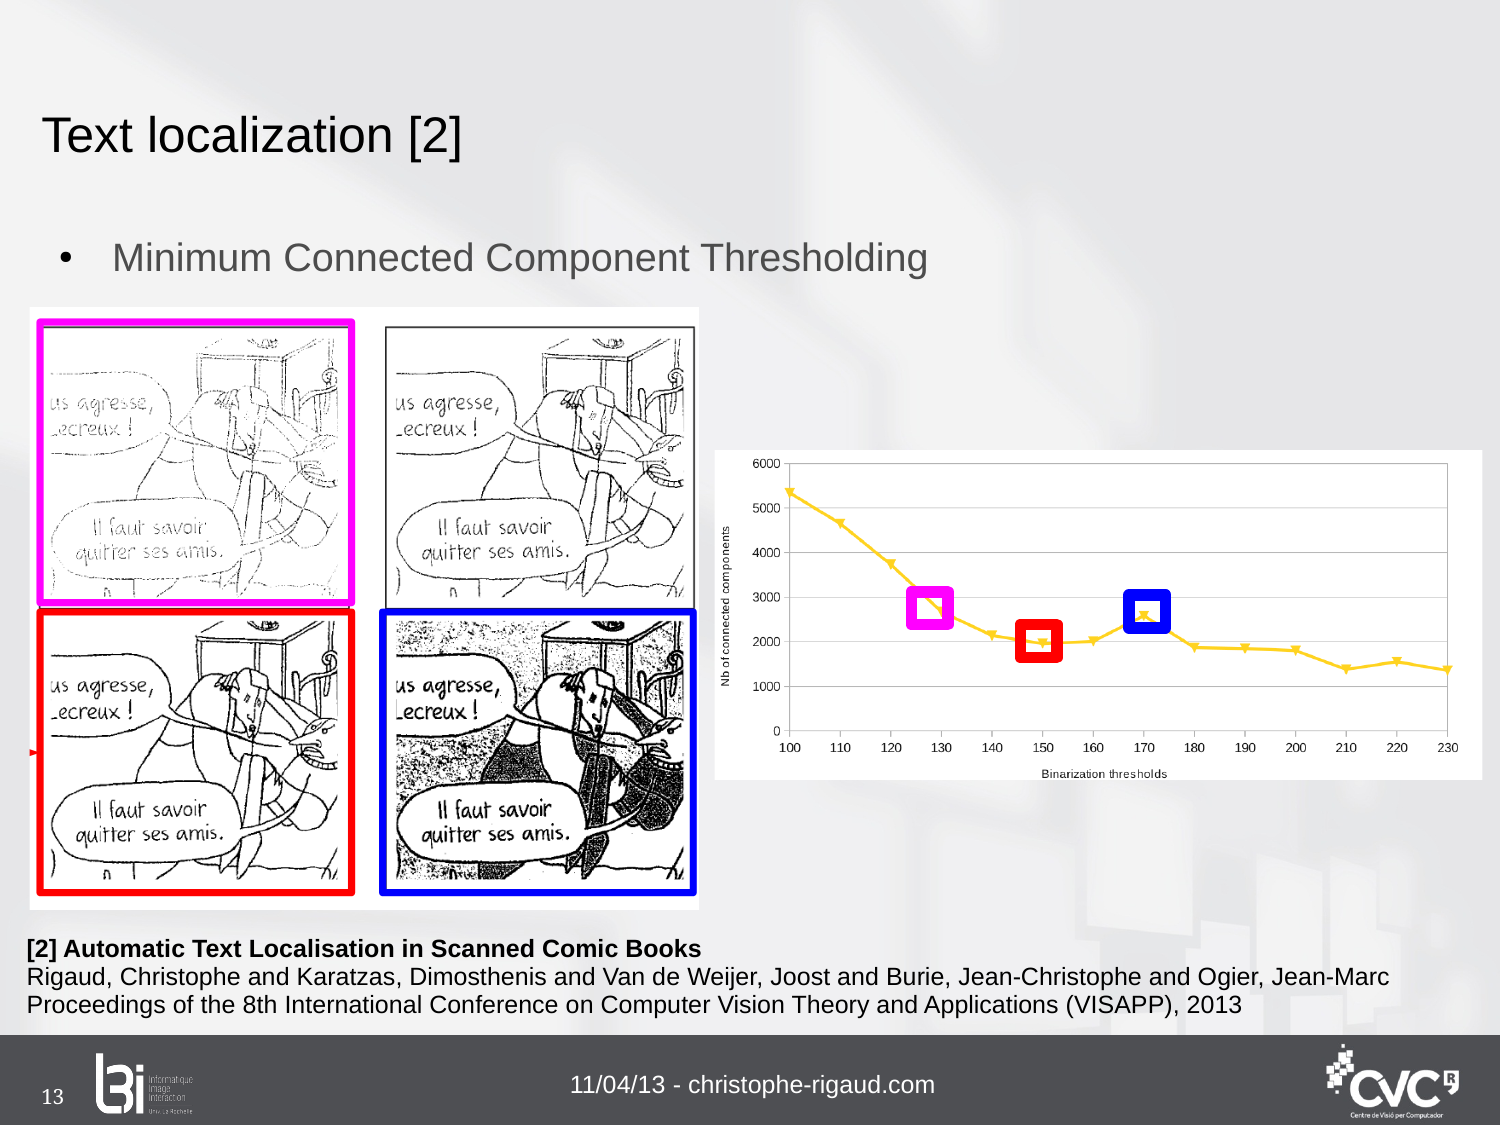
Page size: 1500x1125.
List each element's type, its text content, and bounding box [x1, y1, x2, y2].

text_box 11/04/13 - christophe-rigaud.com [59, 1063, 1447, 1106]
list Minimum Connected Component Thresholding [41, 235, 1459, 927]
text_box [2] Automatic Text Localisation in Scanned Comic Books Rigaud, Christophe and Karatzas, Dimosthenis and Van de Weijer, Joost and Burie, Jean-Christophe and Ogier, Jean-Marc Proceedings of the 8th International Conference on Computer Vision Theory and Applications (VISAPP), 2013 [11, 927, 1477, 1027]
picture [0, 0, 1500, 1125]
title Text localization [2] [41, 41, 1459, 229]
